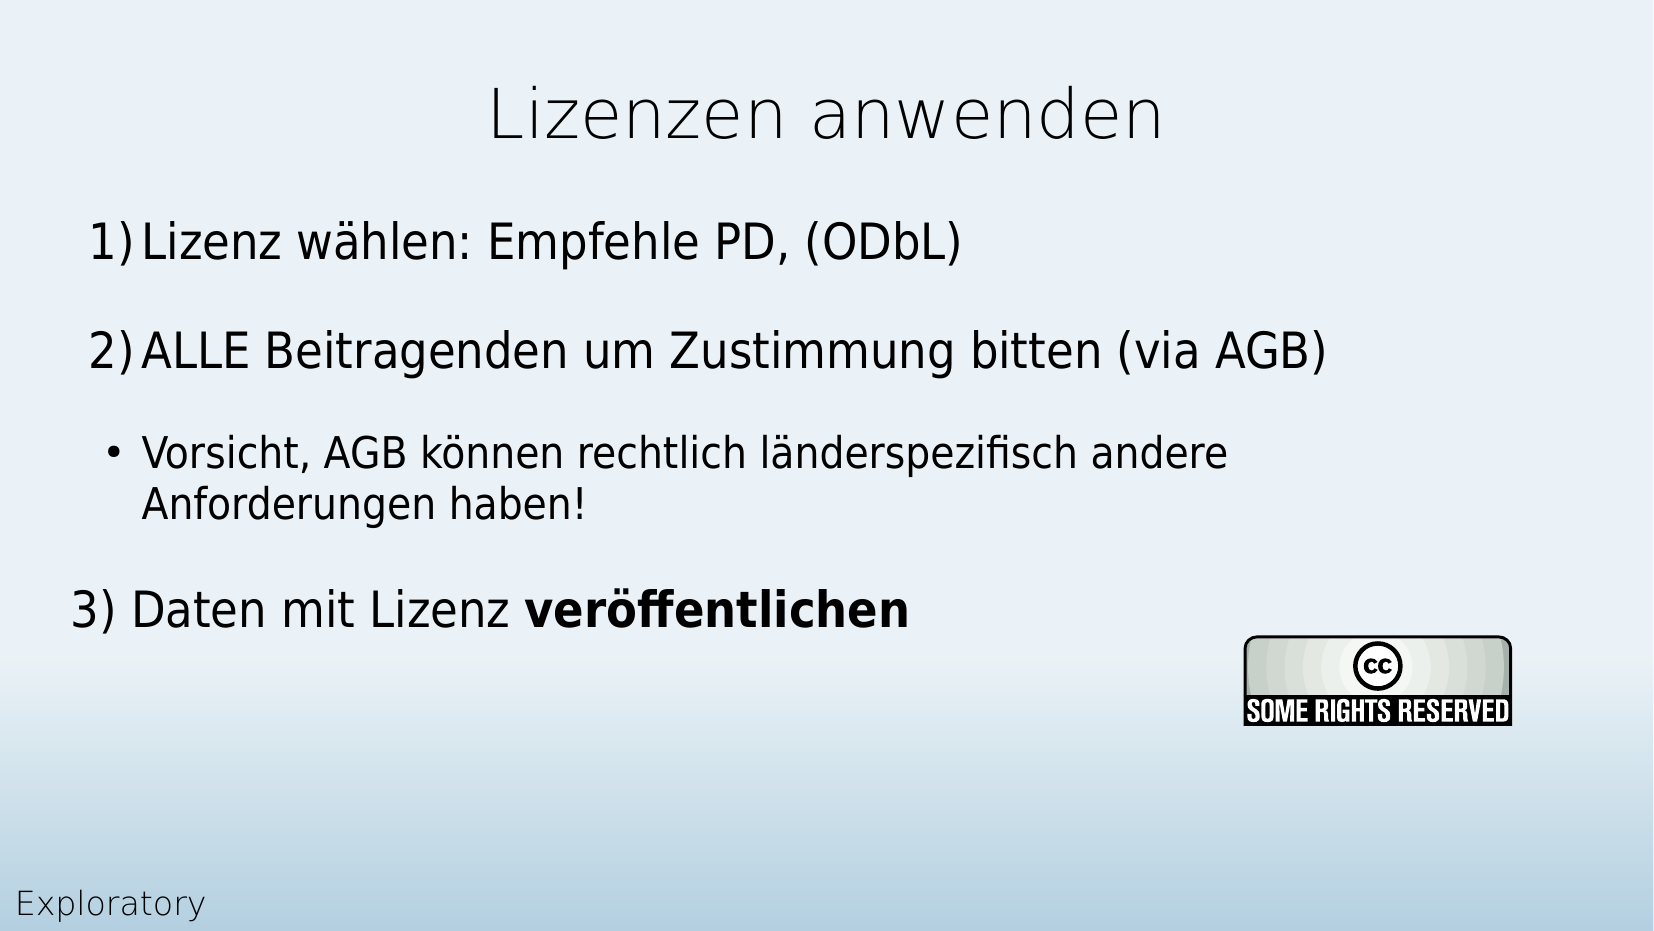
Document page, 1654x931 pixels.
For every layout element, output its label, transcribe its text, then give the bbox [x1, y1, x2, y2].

picture [1228, 519, 1524, 815]
list Lizenz wählen: Empfehle PD, (ODbL) ALLE Beitragenden um Zustimmung bitten (via AGB) Vorsicht, AGB können rechtlich länderspezifisch andere Anforderungen haben! Daten mit Lizenz veröffentlichen [70, 212, 1536, 815]
title Lizenzen anwenden [82, 37, 1571, 193]
